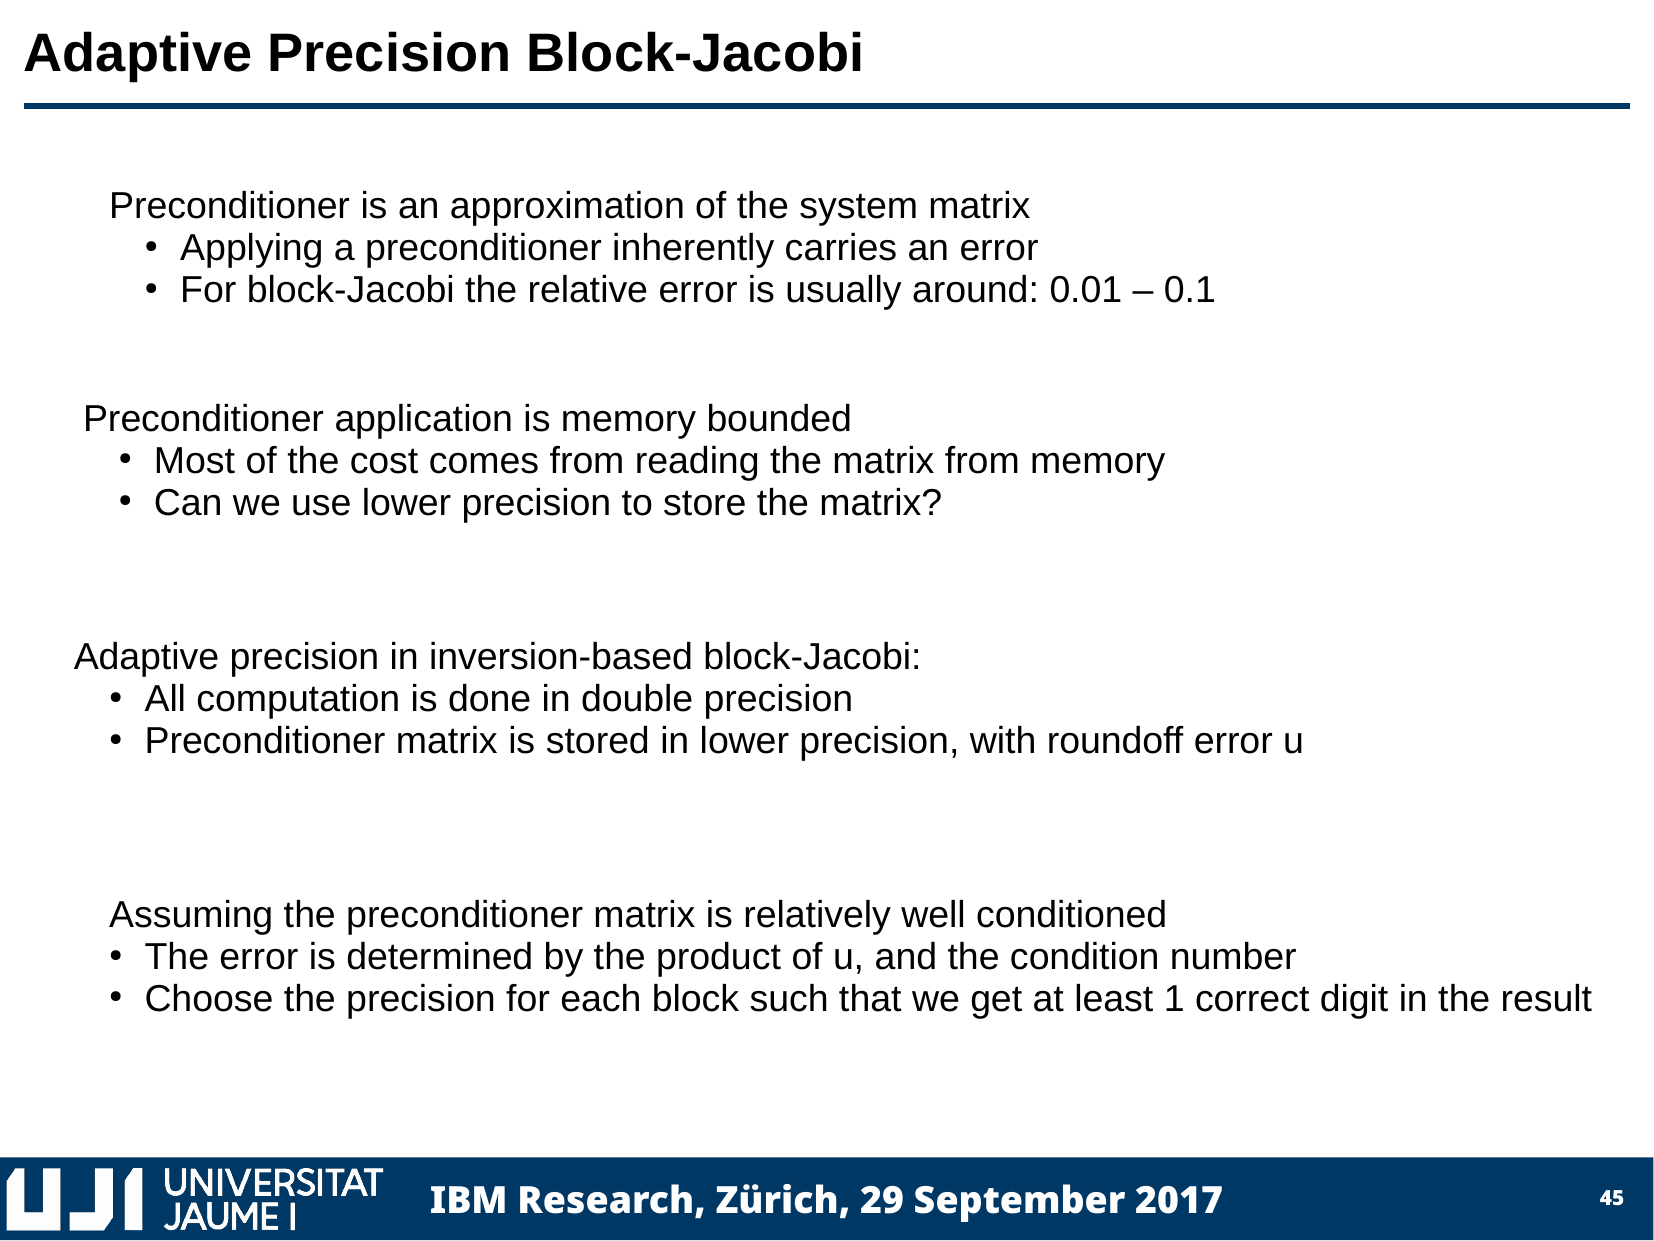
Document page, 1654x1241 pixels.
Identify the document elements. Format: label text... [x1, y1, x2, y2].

text_box Adaptive precision in inversion-based block-Jacobi: All computation is done in double precision Preconditioner matrix is stored in lower precision, with roundoff error u [59, 628, 1320, 768]
text_box Preconditioner application is memory bounded Most of the cost comes from reading the matrix from memory Can we use lower precision to store the matrix? [68, 389, 1182, 530]
text_box Preconditioner is an approximation of the system matrix Applying a preconditioner inherently carries an error For block-Jacobi the relative error is usually around: 0.01 – 0.1 [94, 177, 1232, 317]
picture [0, 1158, 390, 1241]
text_box Assuming the preconditioner matrix is relatively well conditioned The error is determined by the product of u, and the condition number Choose the precision for each block such that we get at least 1 correct digit in the result [94, 885, 1609, 1026]
title Adaptive Precision Block-Jacobi [23, 0, 1630, 107]
